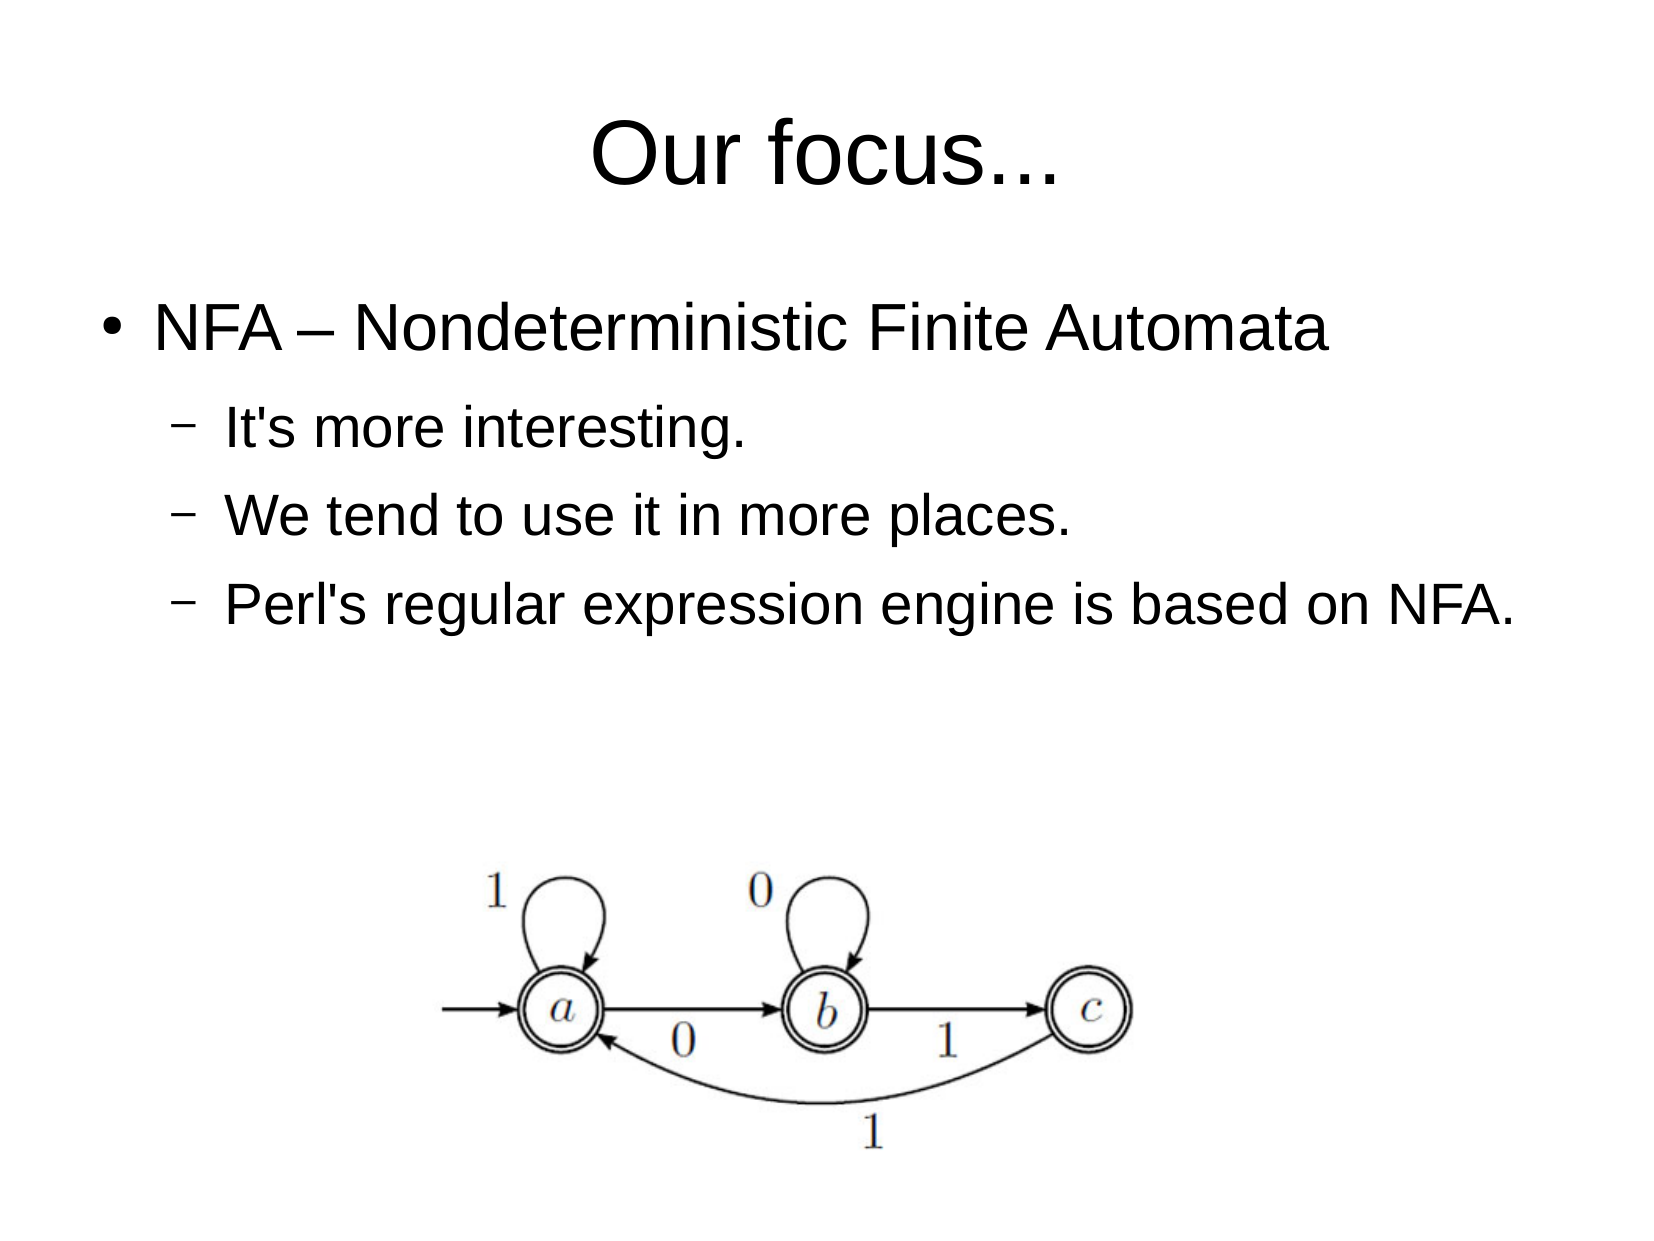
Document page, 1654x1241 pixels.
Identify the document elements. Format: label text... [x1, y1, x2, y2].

list NFA – Nondeterministic Finite Automata It's more interesting. We tend to use it in more places. Perl's regular expression engine is based on NFA. [82, 290, 1571, 1010]
picture [358, 749, 1296, 1219]
title Our focus... [82, 49, 1571, 257]
